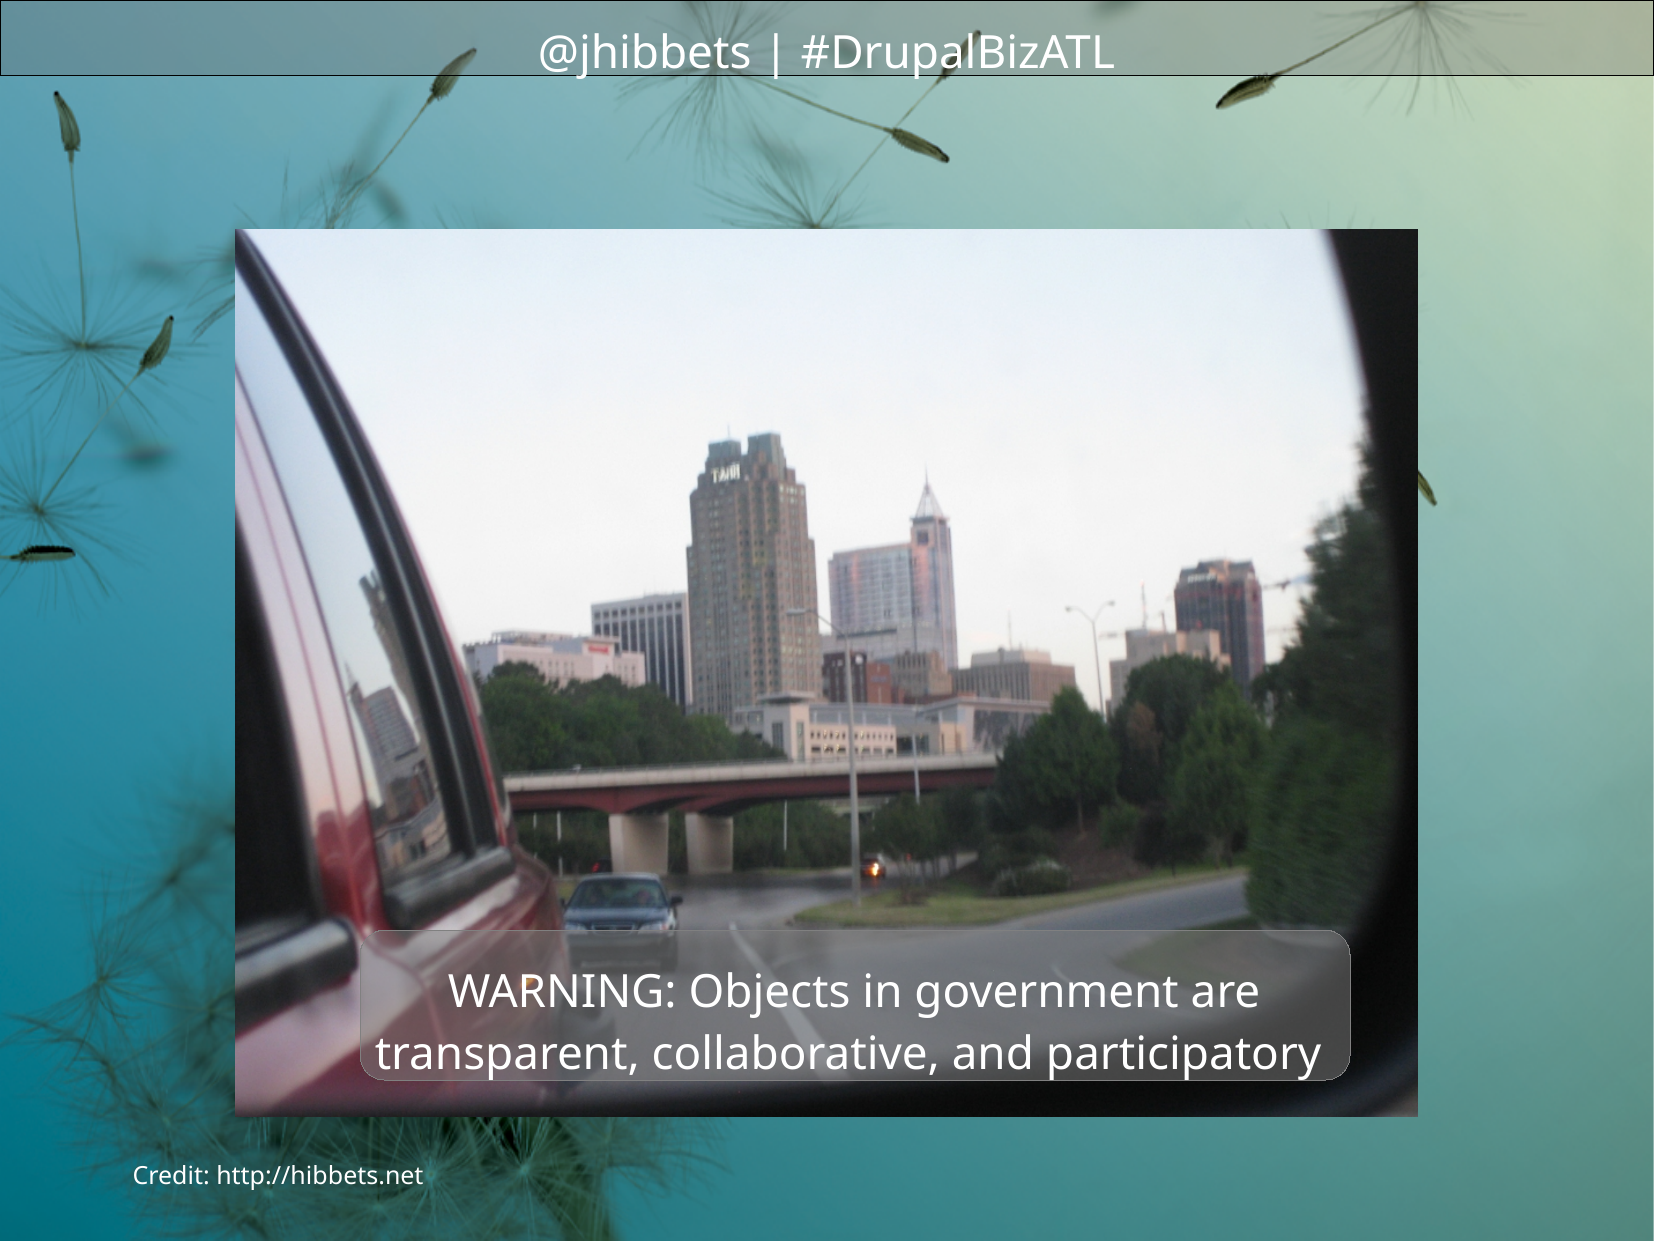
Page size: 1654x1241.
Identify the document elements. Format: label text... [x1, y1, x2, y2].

text_box [360, 930, 1350, 950]
text_box Credit: http://hibbets.net [117, 1150, 444, 1194]
picture [0, 76, 1654, 1241]
text_box WARNING: Objects in government are transparent, collaborative, and participatory [360, 950, 1359, 1068]
text_box [363, 1068, 1347, 1081]
